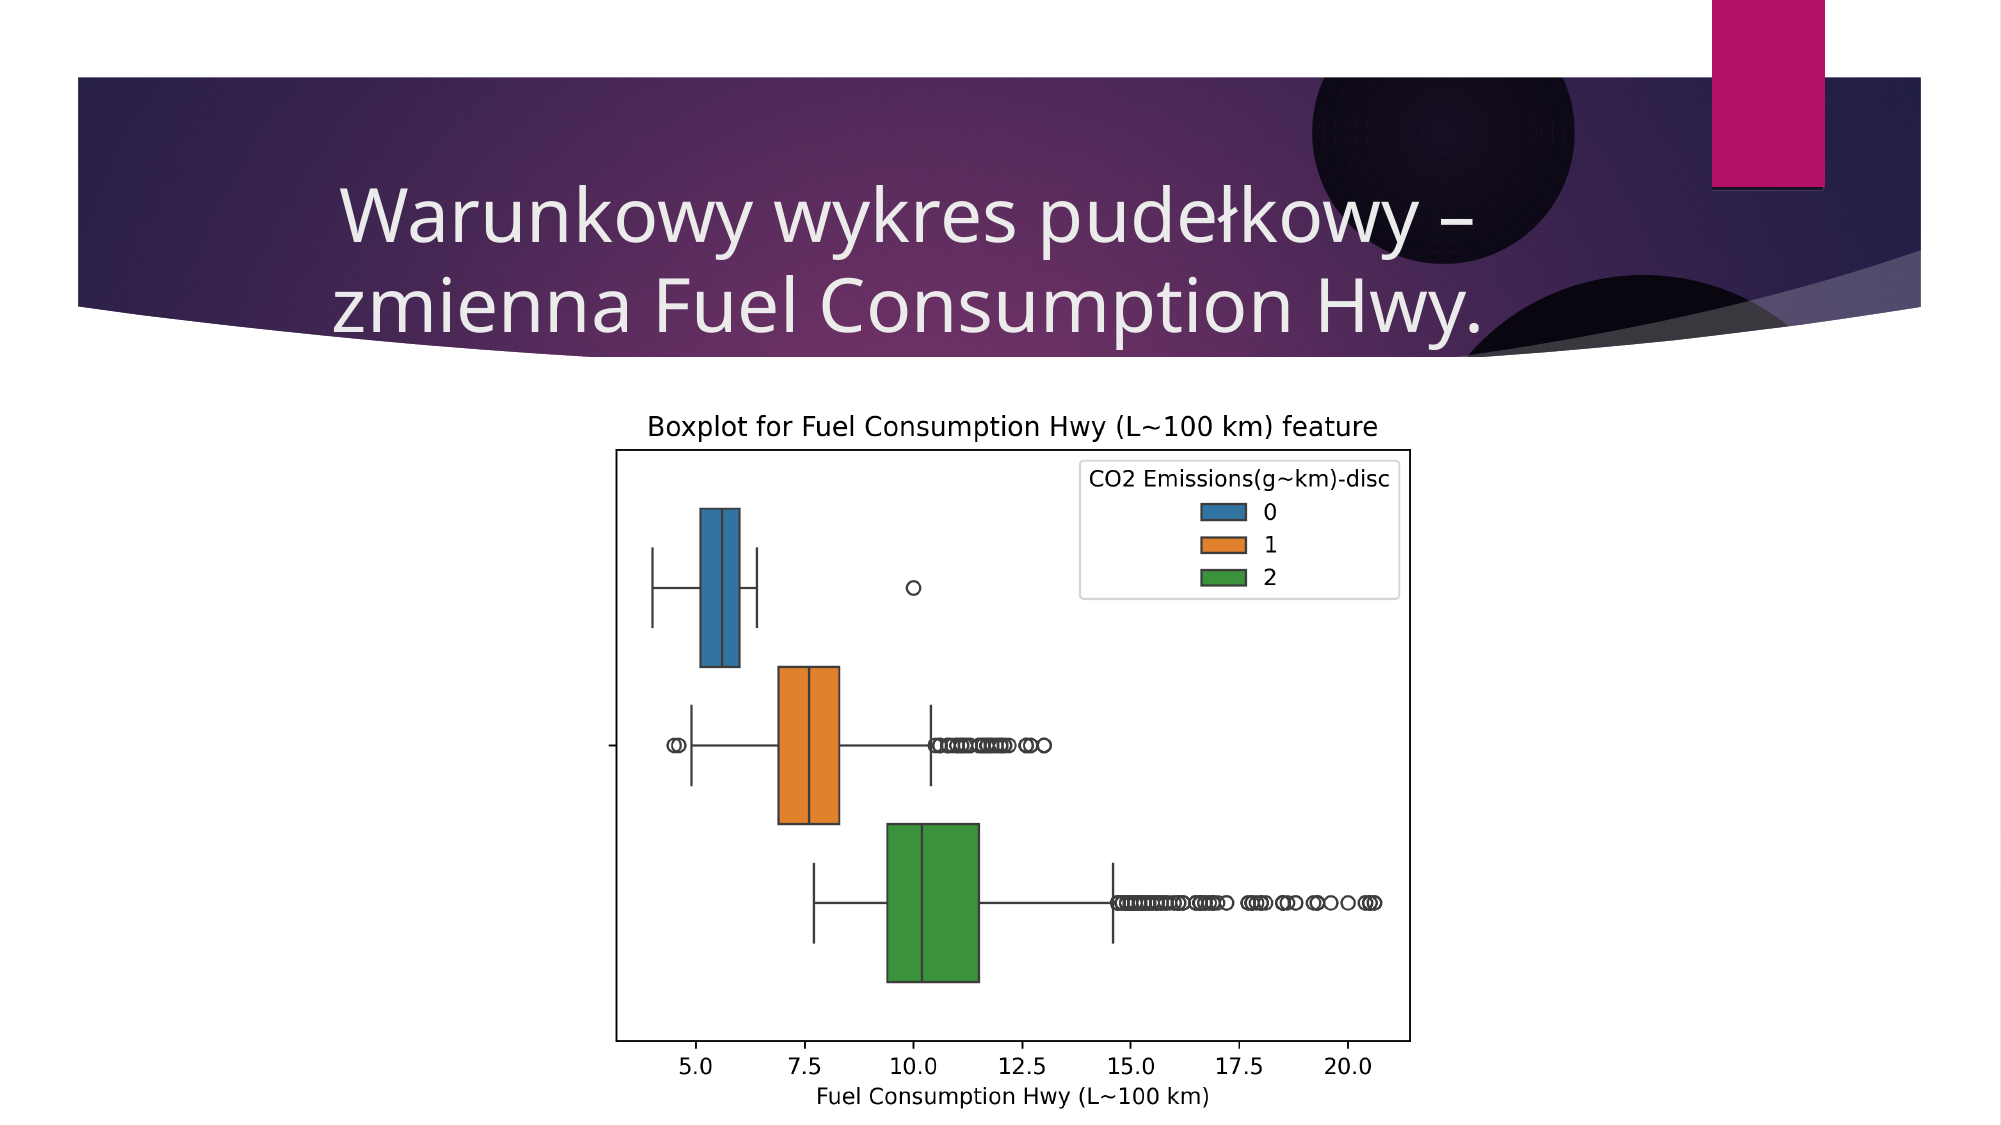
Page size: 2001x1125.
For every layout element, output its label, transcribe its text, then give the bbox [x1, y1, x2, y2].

title Warunkowy wykres pudełkowy – zmienna Fuel Consumption Hwy. [189, 159, 1627, 276]
picture [488, 357, 1512, 1125]
